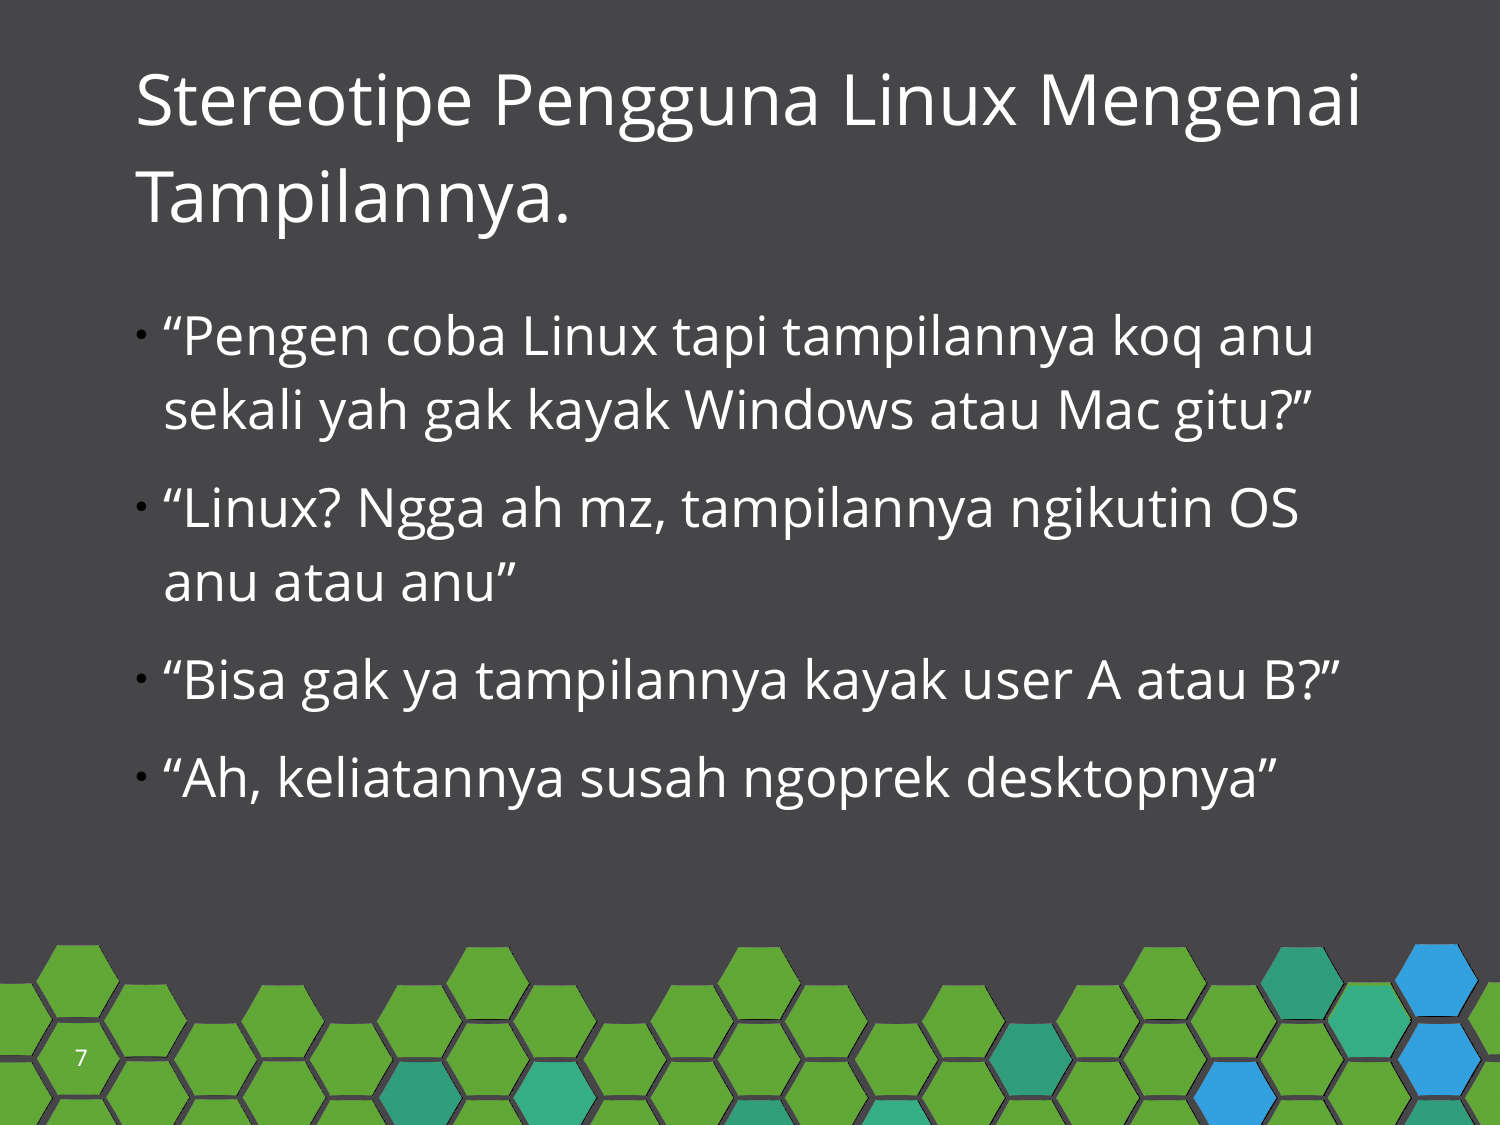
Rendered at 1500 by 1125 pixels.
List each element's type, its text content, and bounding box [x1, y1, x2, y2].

picture [0, 944, 1500, 1125]
list “Pengen coba Linux tapi tampilannya koq anu sekali yah gak kayak Windows atau Mac gitu?” “Linux? Ngga ah mz, tampilannya ngikutin OS anu atau anu” “Bisa gak ya tampilannya kayak user A atau B?” “Ah, keliatannya susah ngoprek desktopnya” [135, 297, 1372, 951]
title Stereotipe Pengguna Linux Mengenai Tampilannya. [135, 50, 1372, 243]
